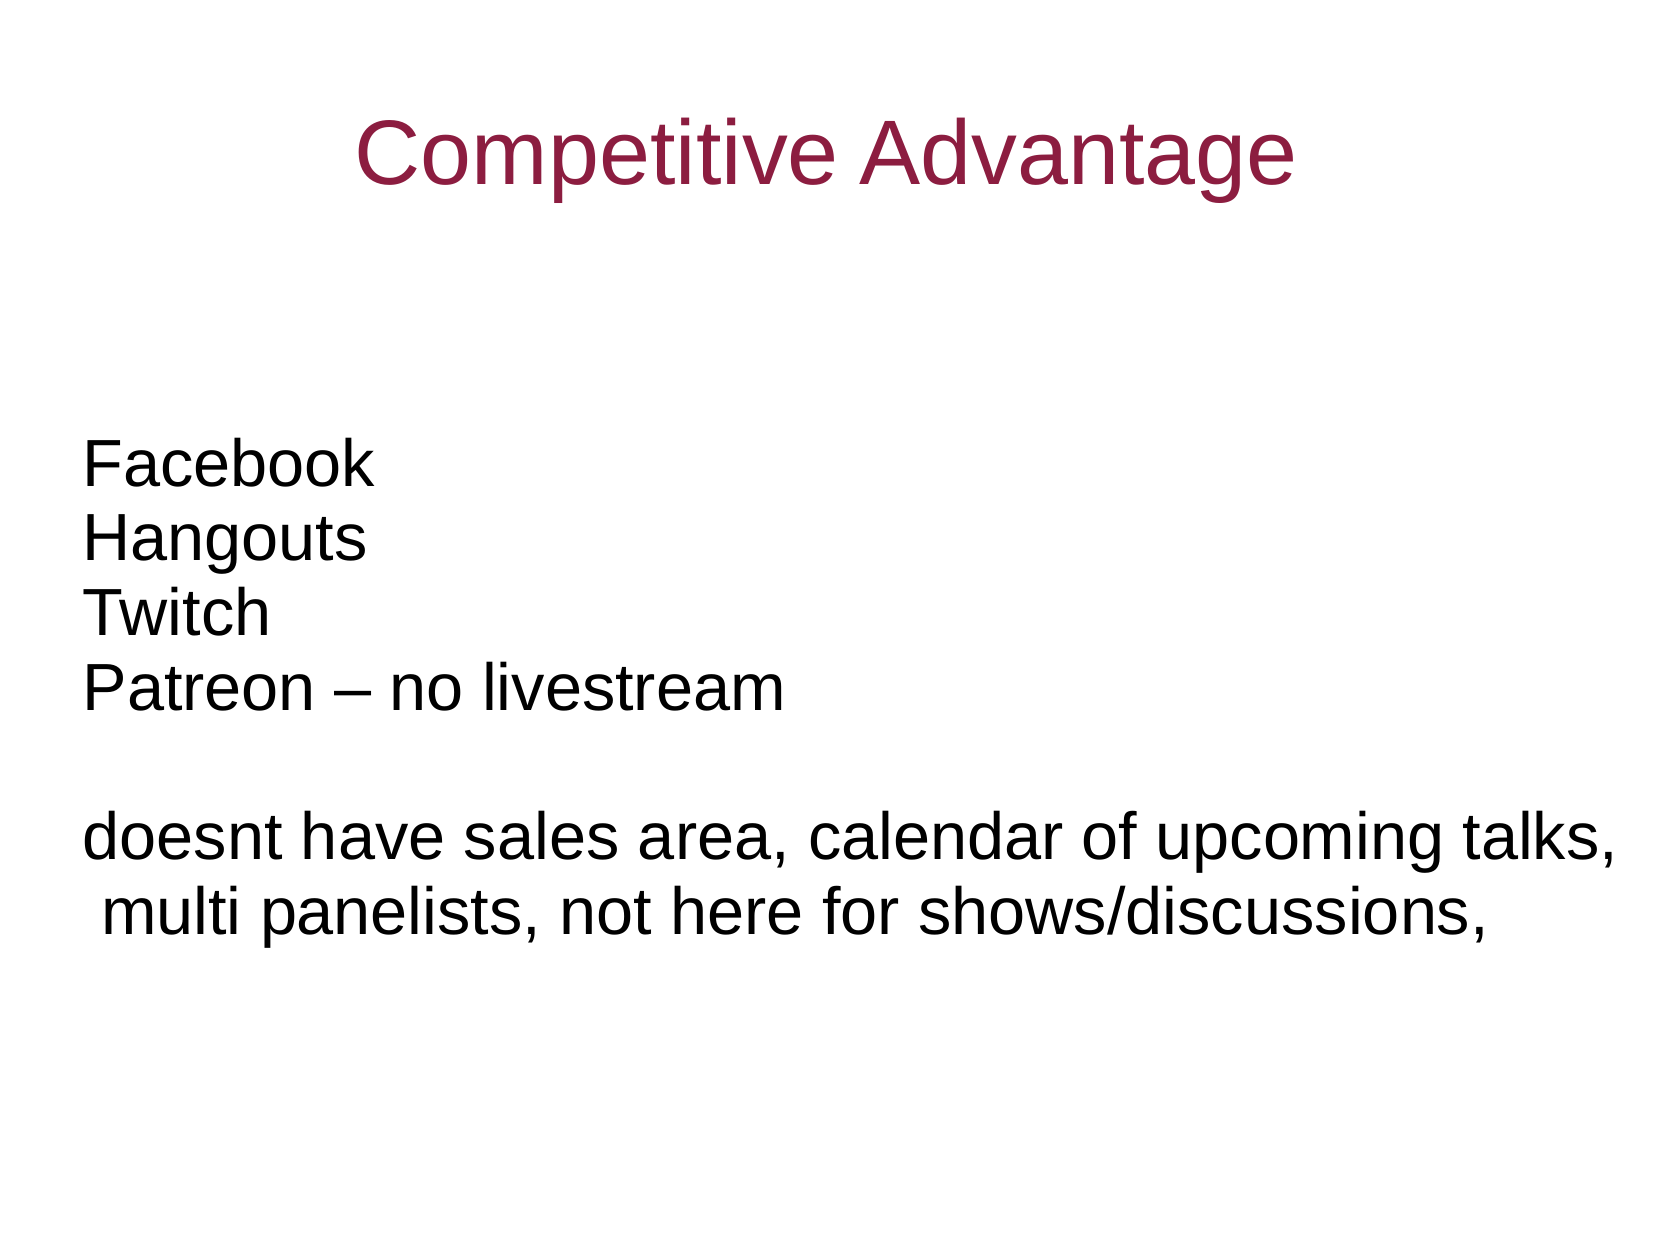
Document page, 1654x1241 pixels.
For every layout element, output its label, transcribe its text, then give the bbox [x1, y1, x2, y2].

title Competitive Advantage [82, 49, 1571, 257]
subtitle Facebook Hangouts Twitch Patreon – no livestream doesnt have sales area, calendar of upcoming talks, multi panelists, not here for shows/discussions, [82, 290, 1636, 1010]
